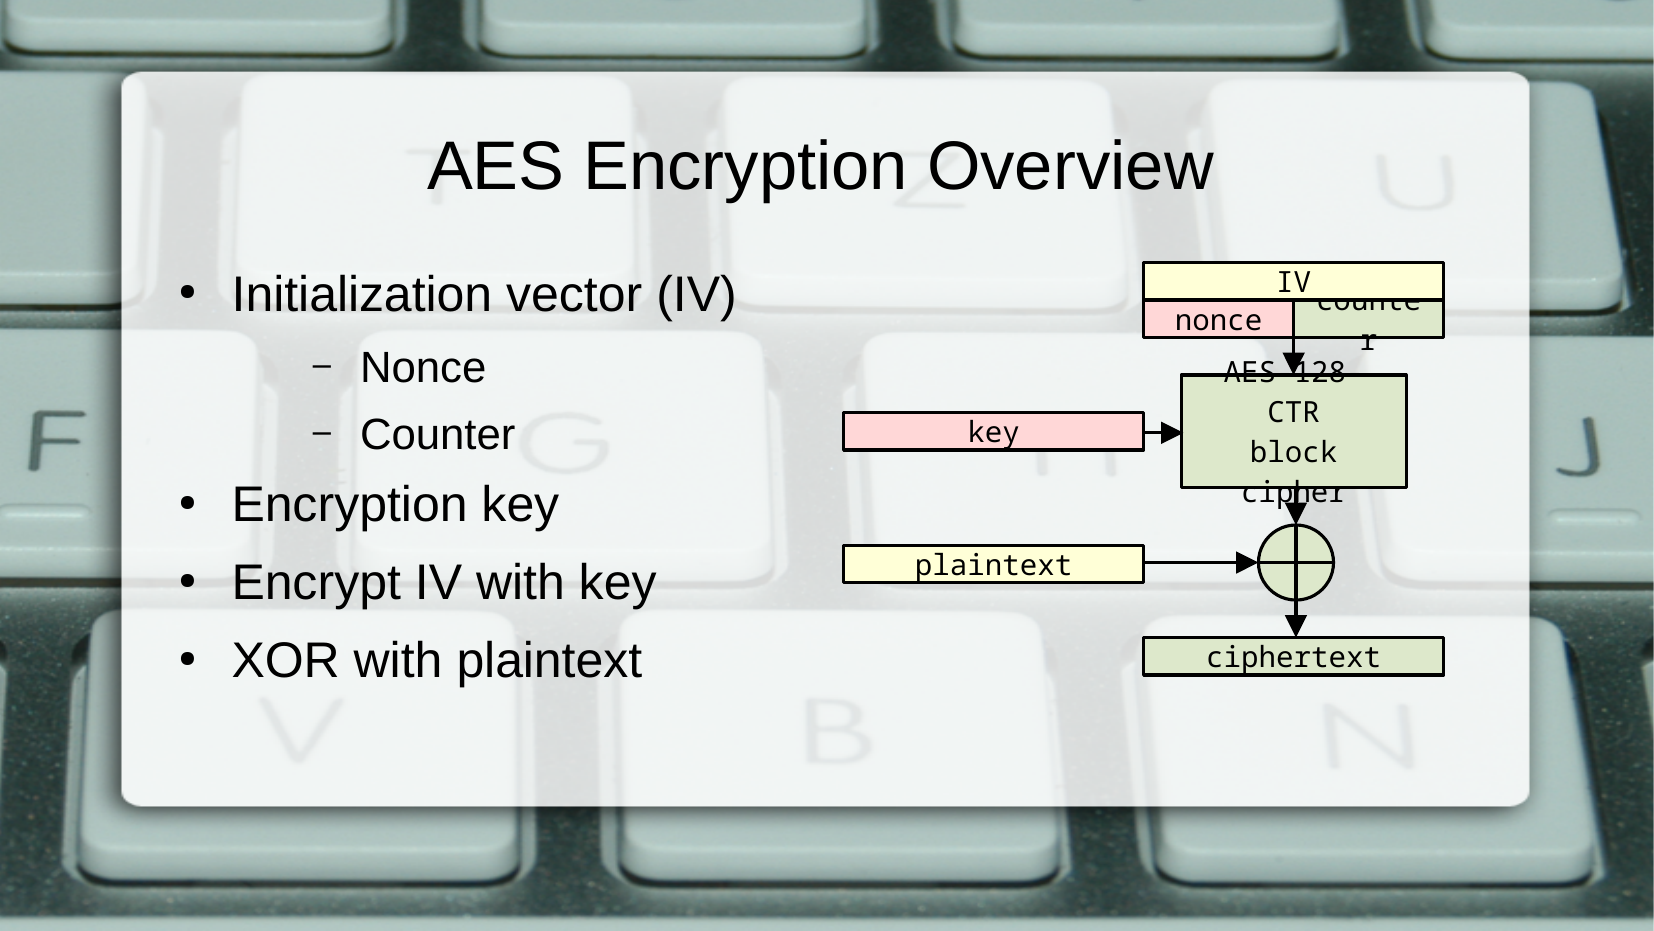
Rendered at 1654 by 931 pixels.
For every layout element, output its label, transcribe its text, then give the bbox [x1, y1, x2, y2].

text_box plaintext [843, 545, 1144, 583]
text_box AES-128-CTR block cipher [1181, 374, 1407, 488]
text_box [1258, 525, 1334, 600]
text_box ciphertext [1143, 637, 1444, 675]
text_box key [843, 412, 1144, 450]
text_box nonce [1143, 300, 1293, 338]
text_box IV [1143, 262, 1444, 300]
text_box counter [1293, 300, 1444, 338]
picture [0, 0, 1654, 931]
title AES Encryption Overview [135, 88, 1506, 244]
list Initialization vector (IV) Nonce Counter Encryption key Encrypt IV with key XOR with plaintext [147, 265, 811, 806]
